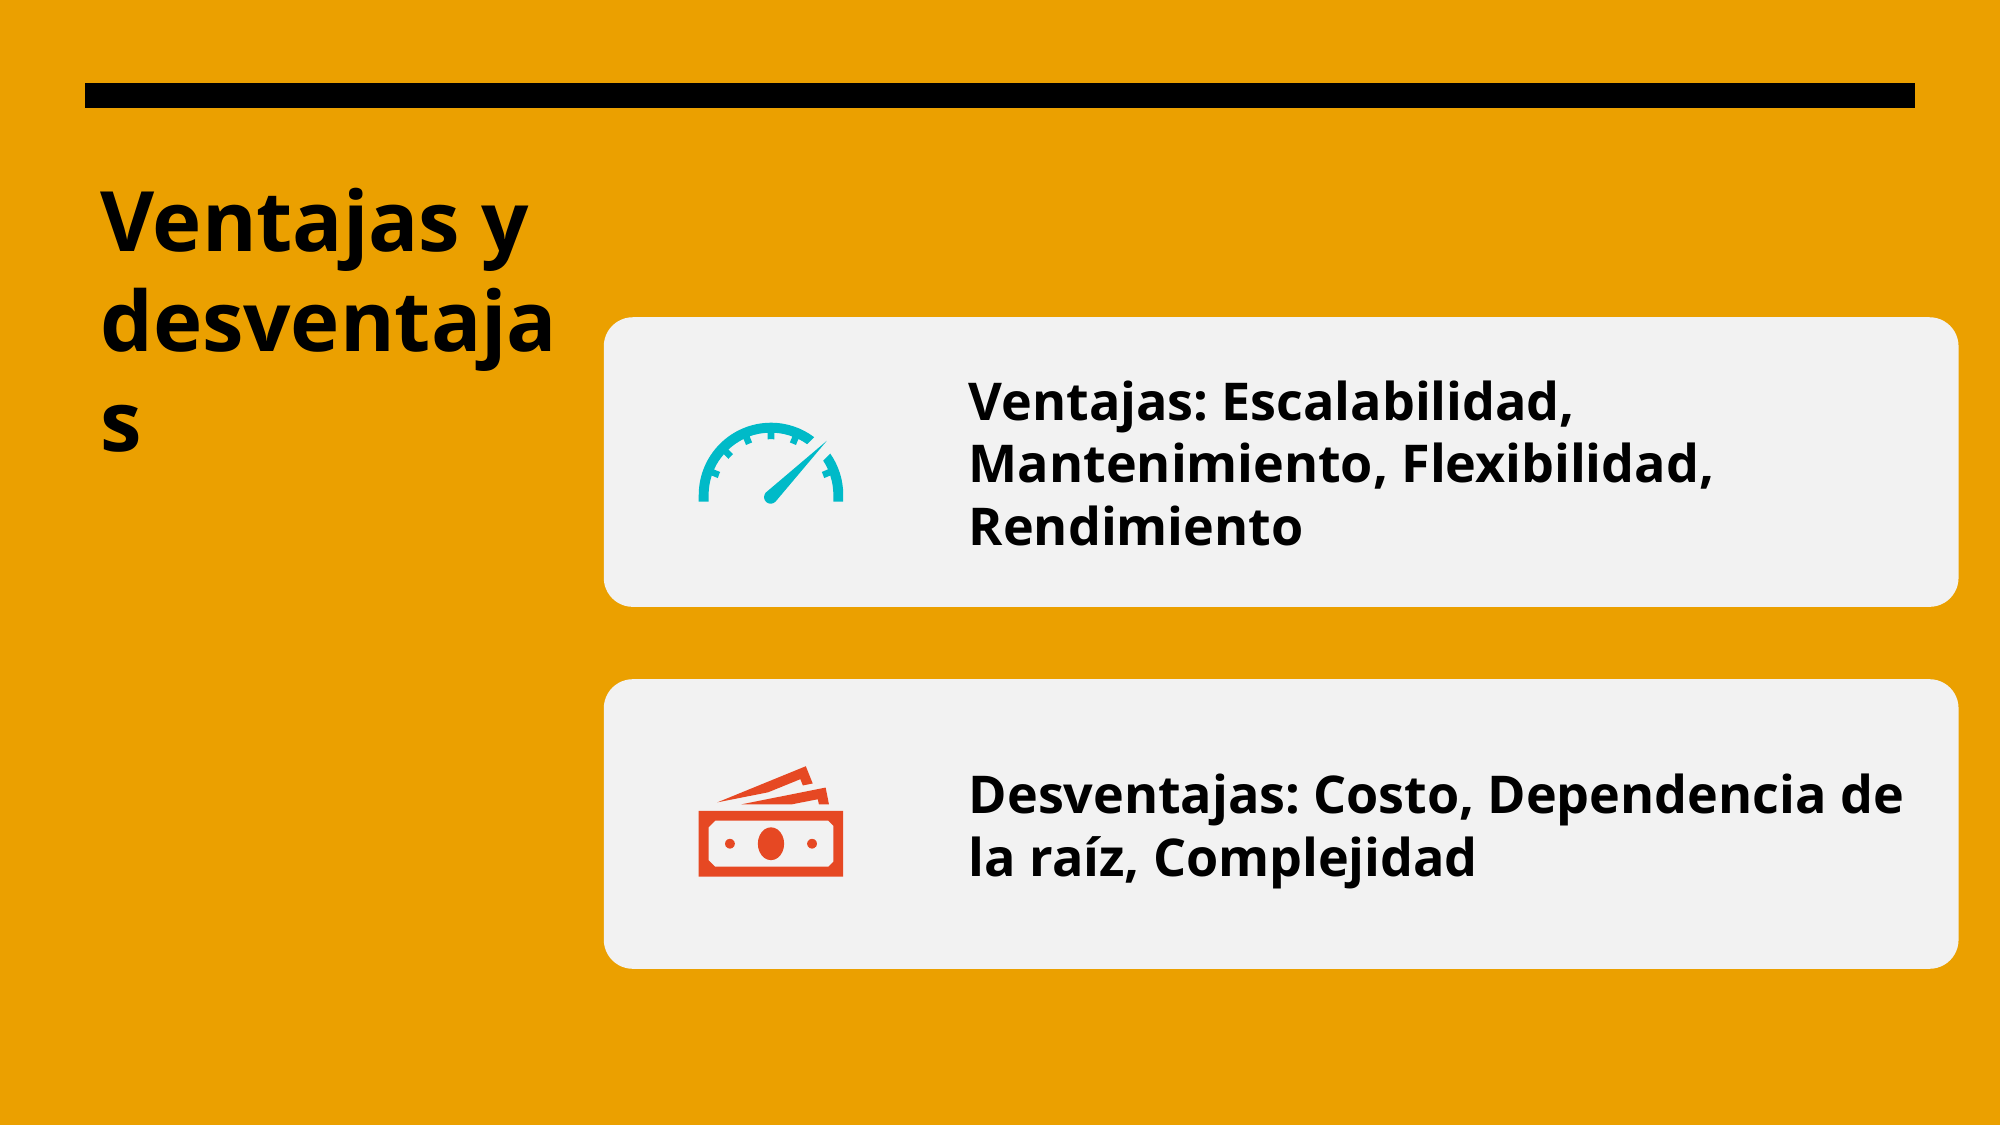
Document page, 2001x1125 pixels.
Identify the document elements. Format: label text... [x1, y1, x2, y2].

text_box Ventajas: Escalabilidad, Mantenimiento, Flexibilidad, Rendimiento [938, 317, 1959, 607]
title Ventajas y desventajas [85, 160, 604, 829]
text_box [0, 0, 2000, 1125]
text_box Desventajas: Costo, Dependencia de la raíz, Complejidad [938, 679, 1959, 969]
